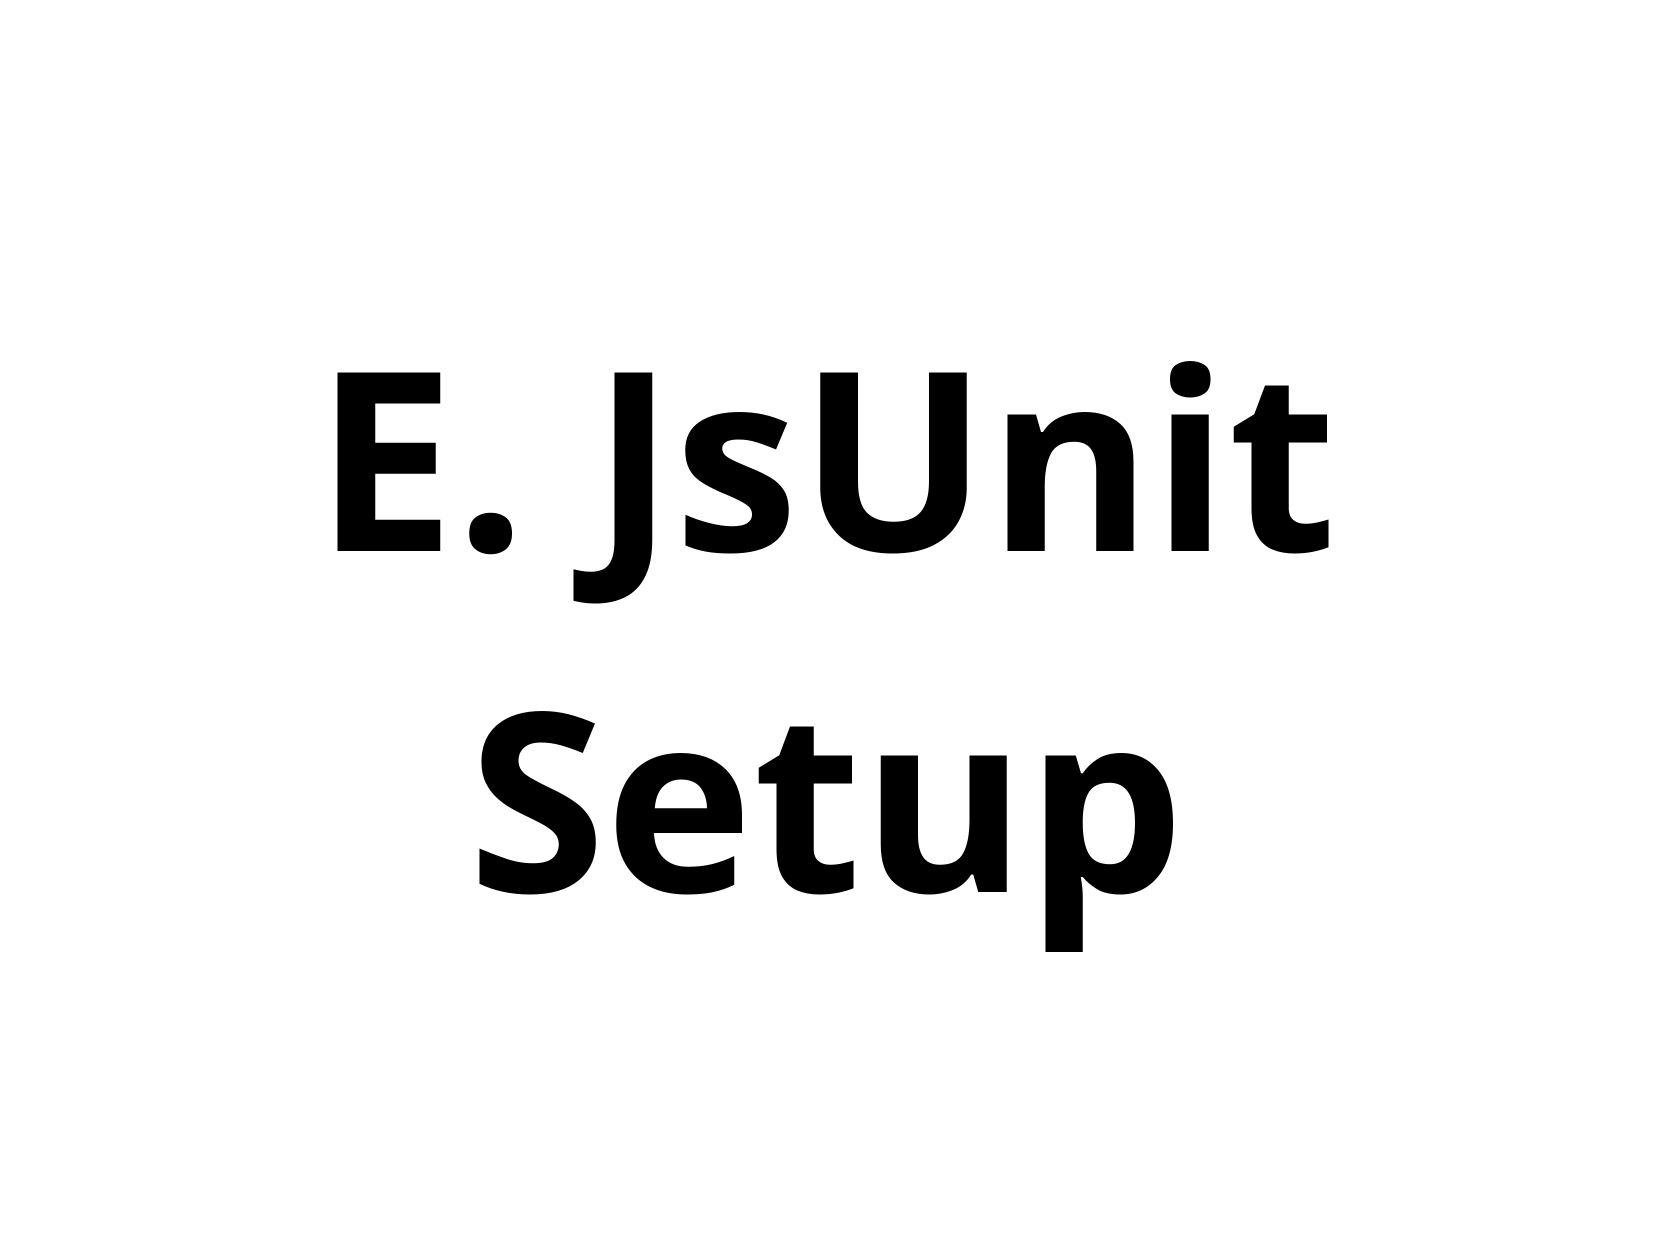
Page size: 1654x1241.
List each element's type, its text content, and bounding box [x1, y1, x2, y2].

title E. JsUnit Setup [82, 49, 1571, 1201]
